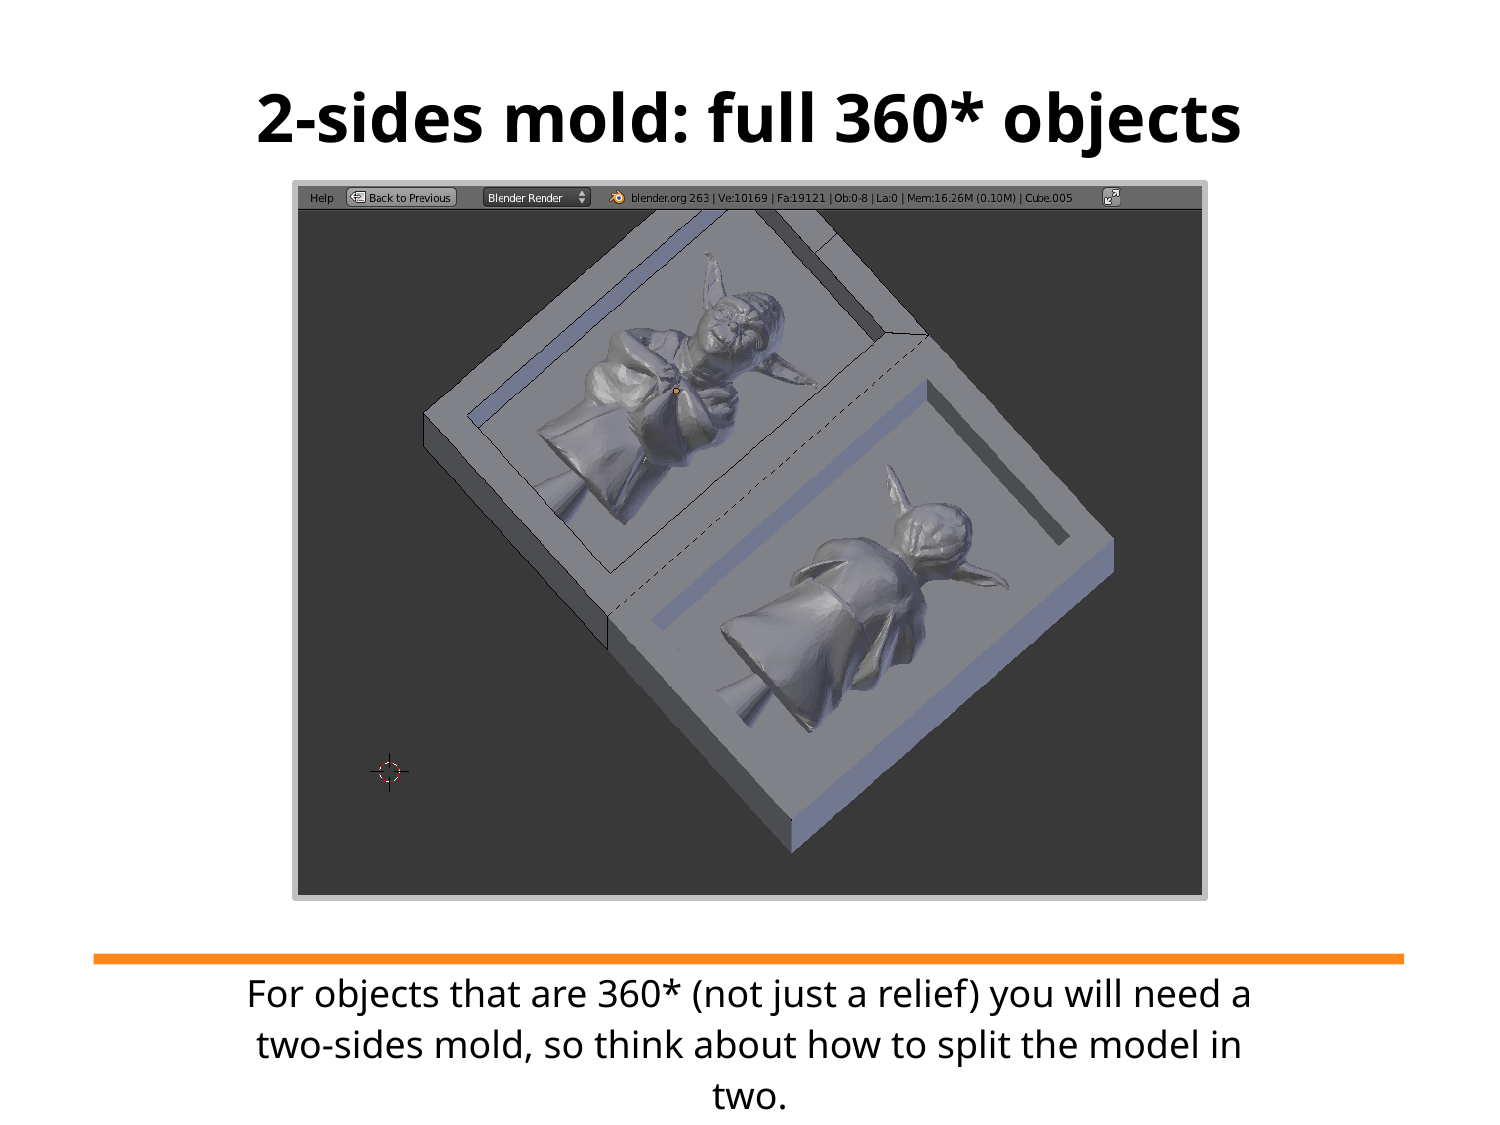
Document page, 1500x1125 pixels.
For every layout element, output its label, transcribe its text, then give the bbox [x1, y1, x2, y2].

text_box For objects that are 360* (not just a relief) you will need a two-sides mold, so think about how to split the model in two. [225, 960, 1275, 1064]
picture [0, 0, 1500, 1125]
title 2-sides mold: full 360* objects [75, 44, 1426, 188]
